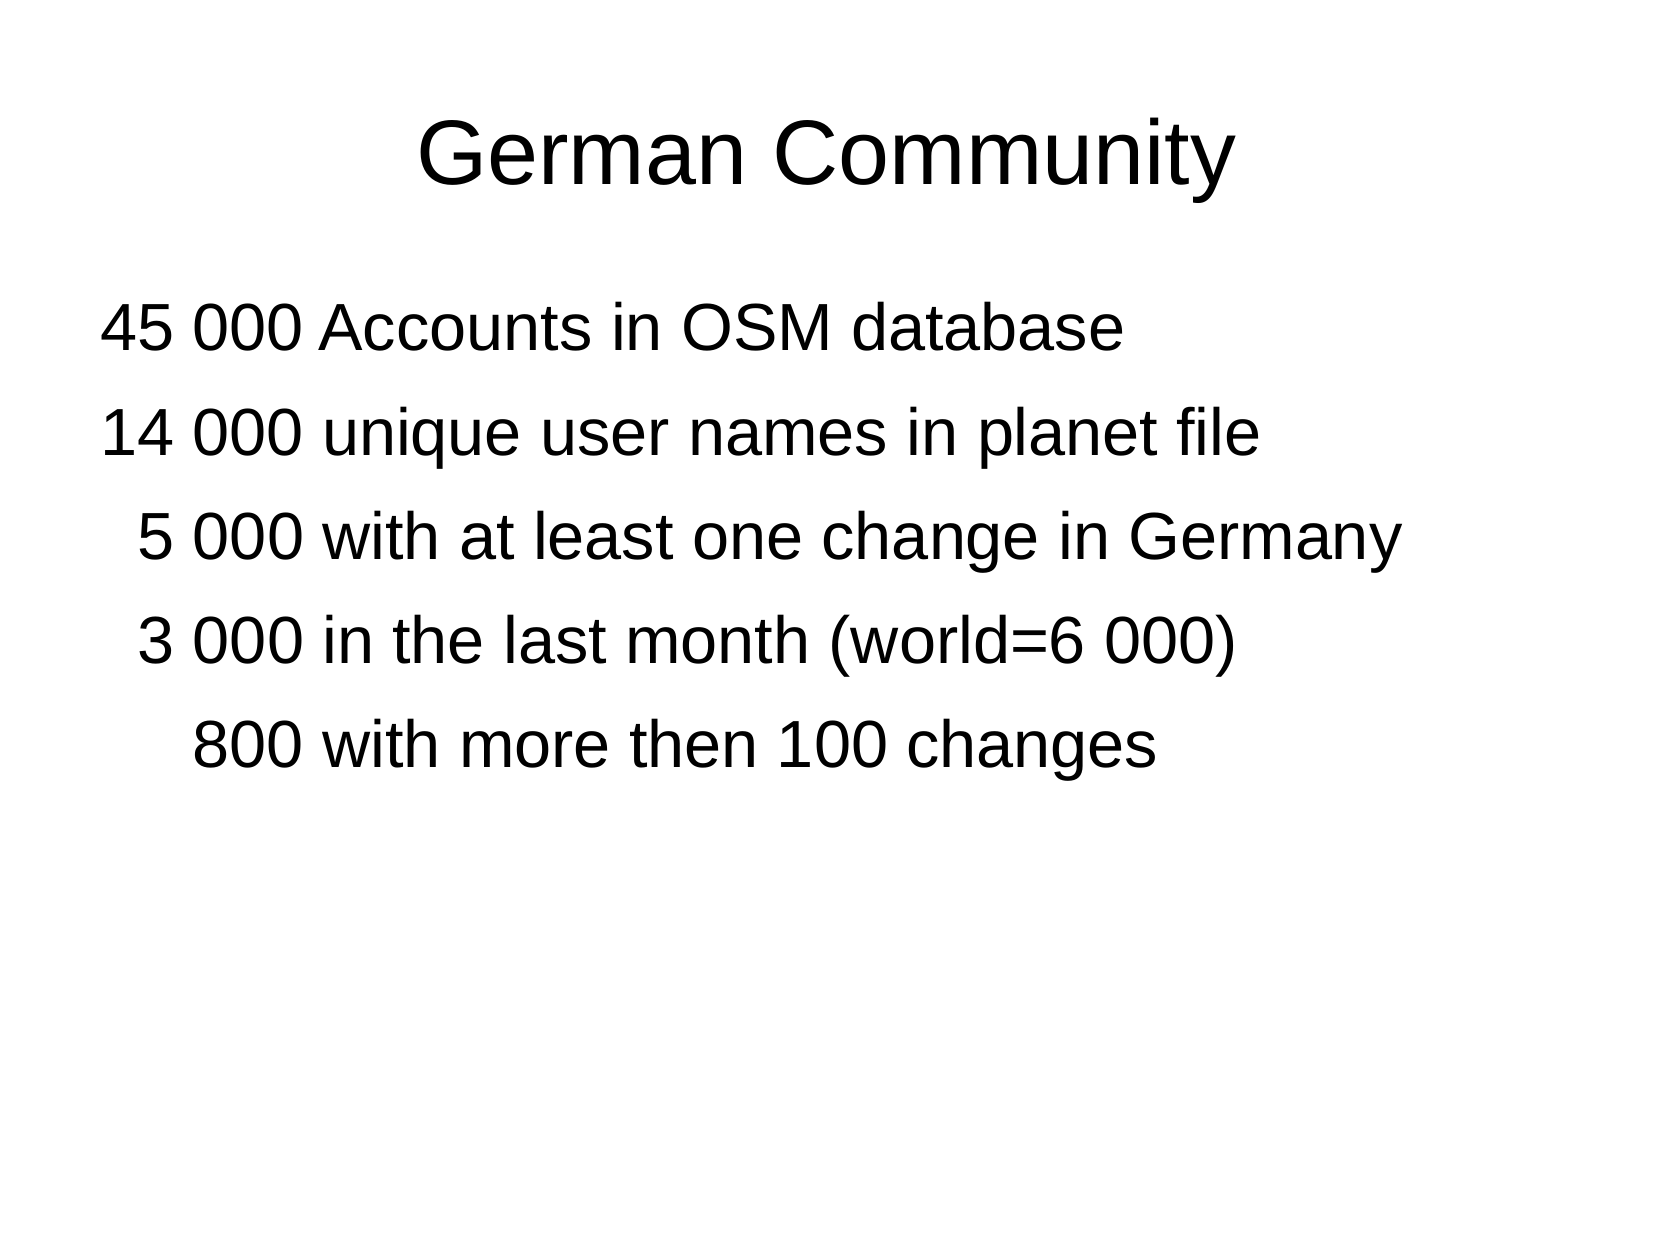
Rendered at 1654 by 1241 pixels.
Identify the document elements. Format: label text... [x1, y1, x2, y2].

list 45 000 Accounts in OSM database 14 000 unique user names in planet file 5 000 with at least one change in Germany 3 000 in the last month (world=6 000) 800 with more then 100 changes [82, 290, 1571, 1109]
title German Community [82, 49, 1571, 257]
